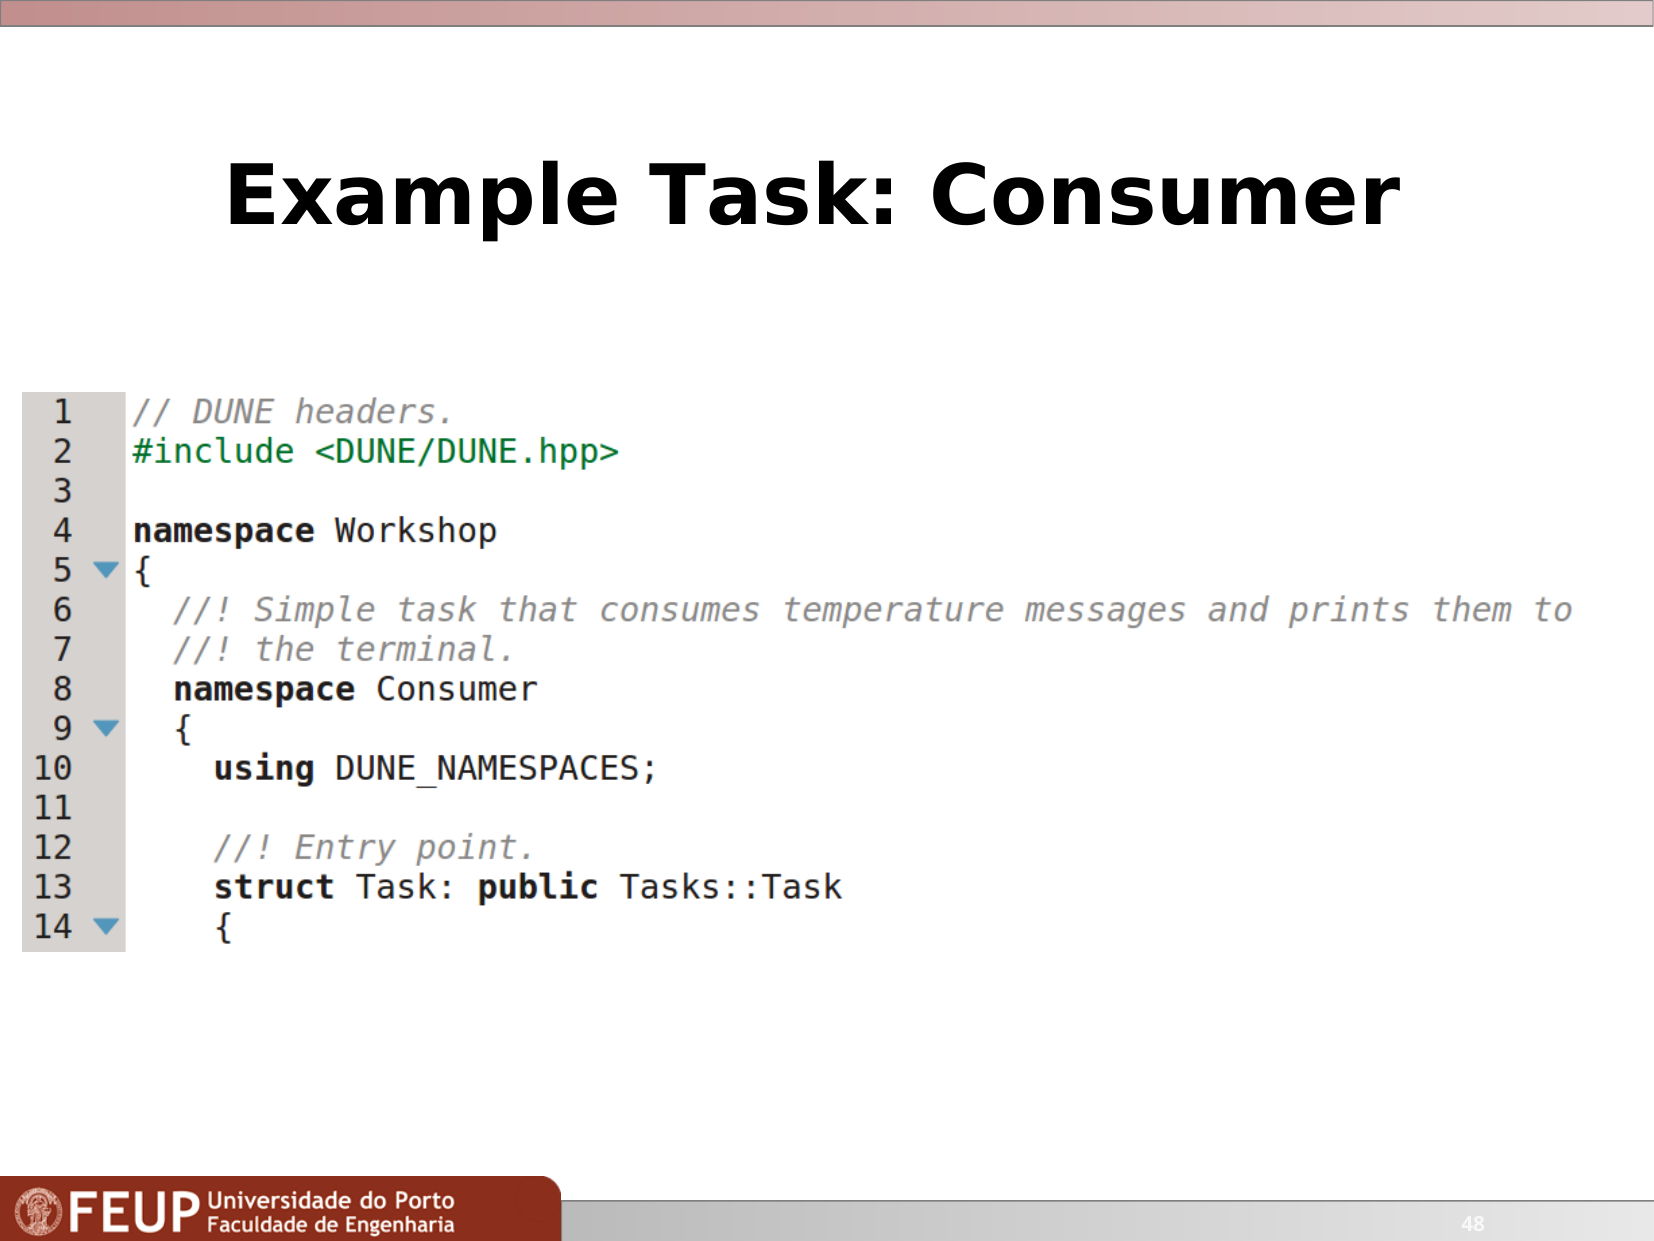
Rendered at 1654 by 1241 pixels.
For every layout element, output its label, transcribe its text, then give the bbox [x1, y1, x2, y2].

title Example Task: Consumer [118, 112, 1506, 281]
picture [22, 392, 1608, 952]
picture [0, 1176, 561, 1241]
